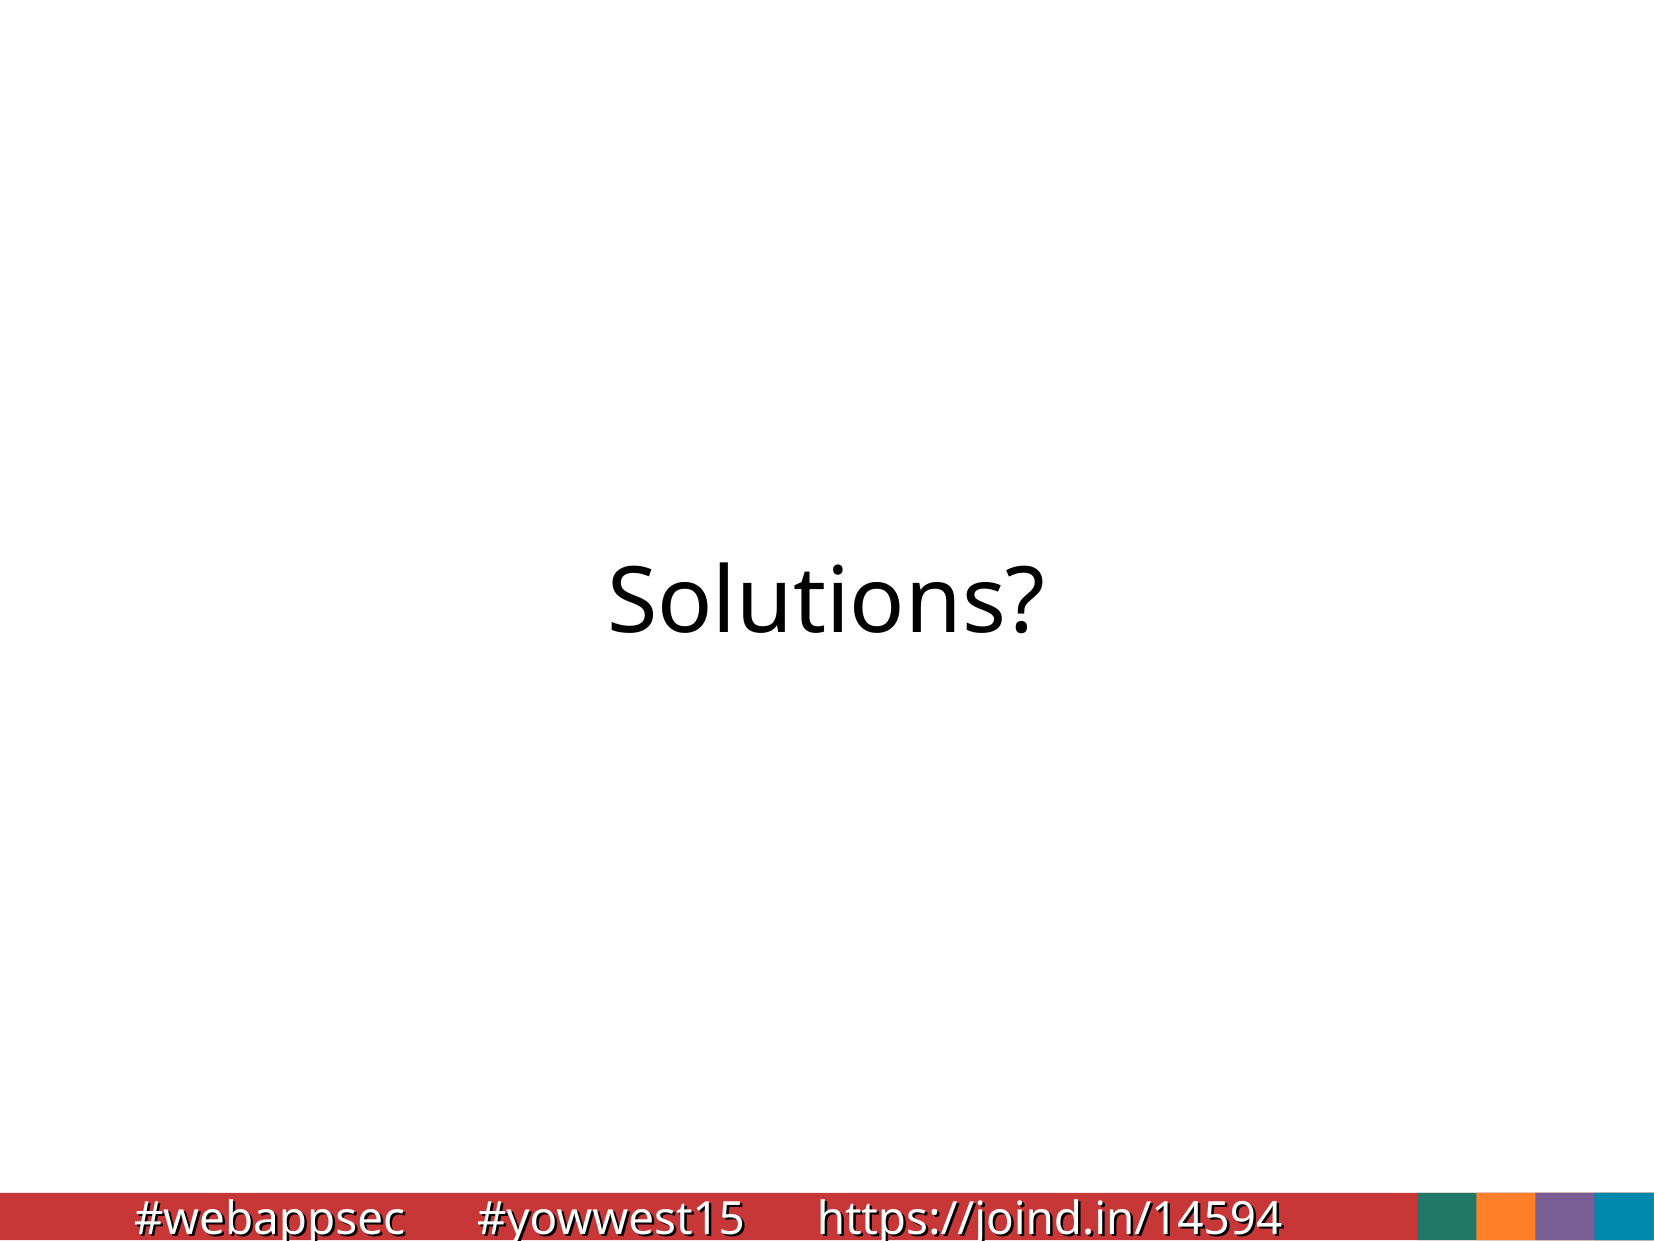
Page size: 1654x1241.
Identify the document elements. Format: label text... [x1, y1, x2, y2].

title Solutions? [82, 36, 1571, 1158]
